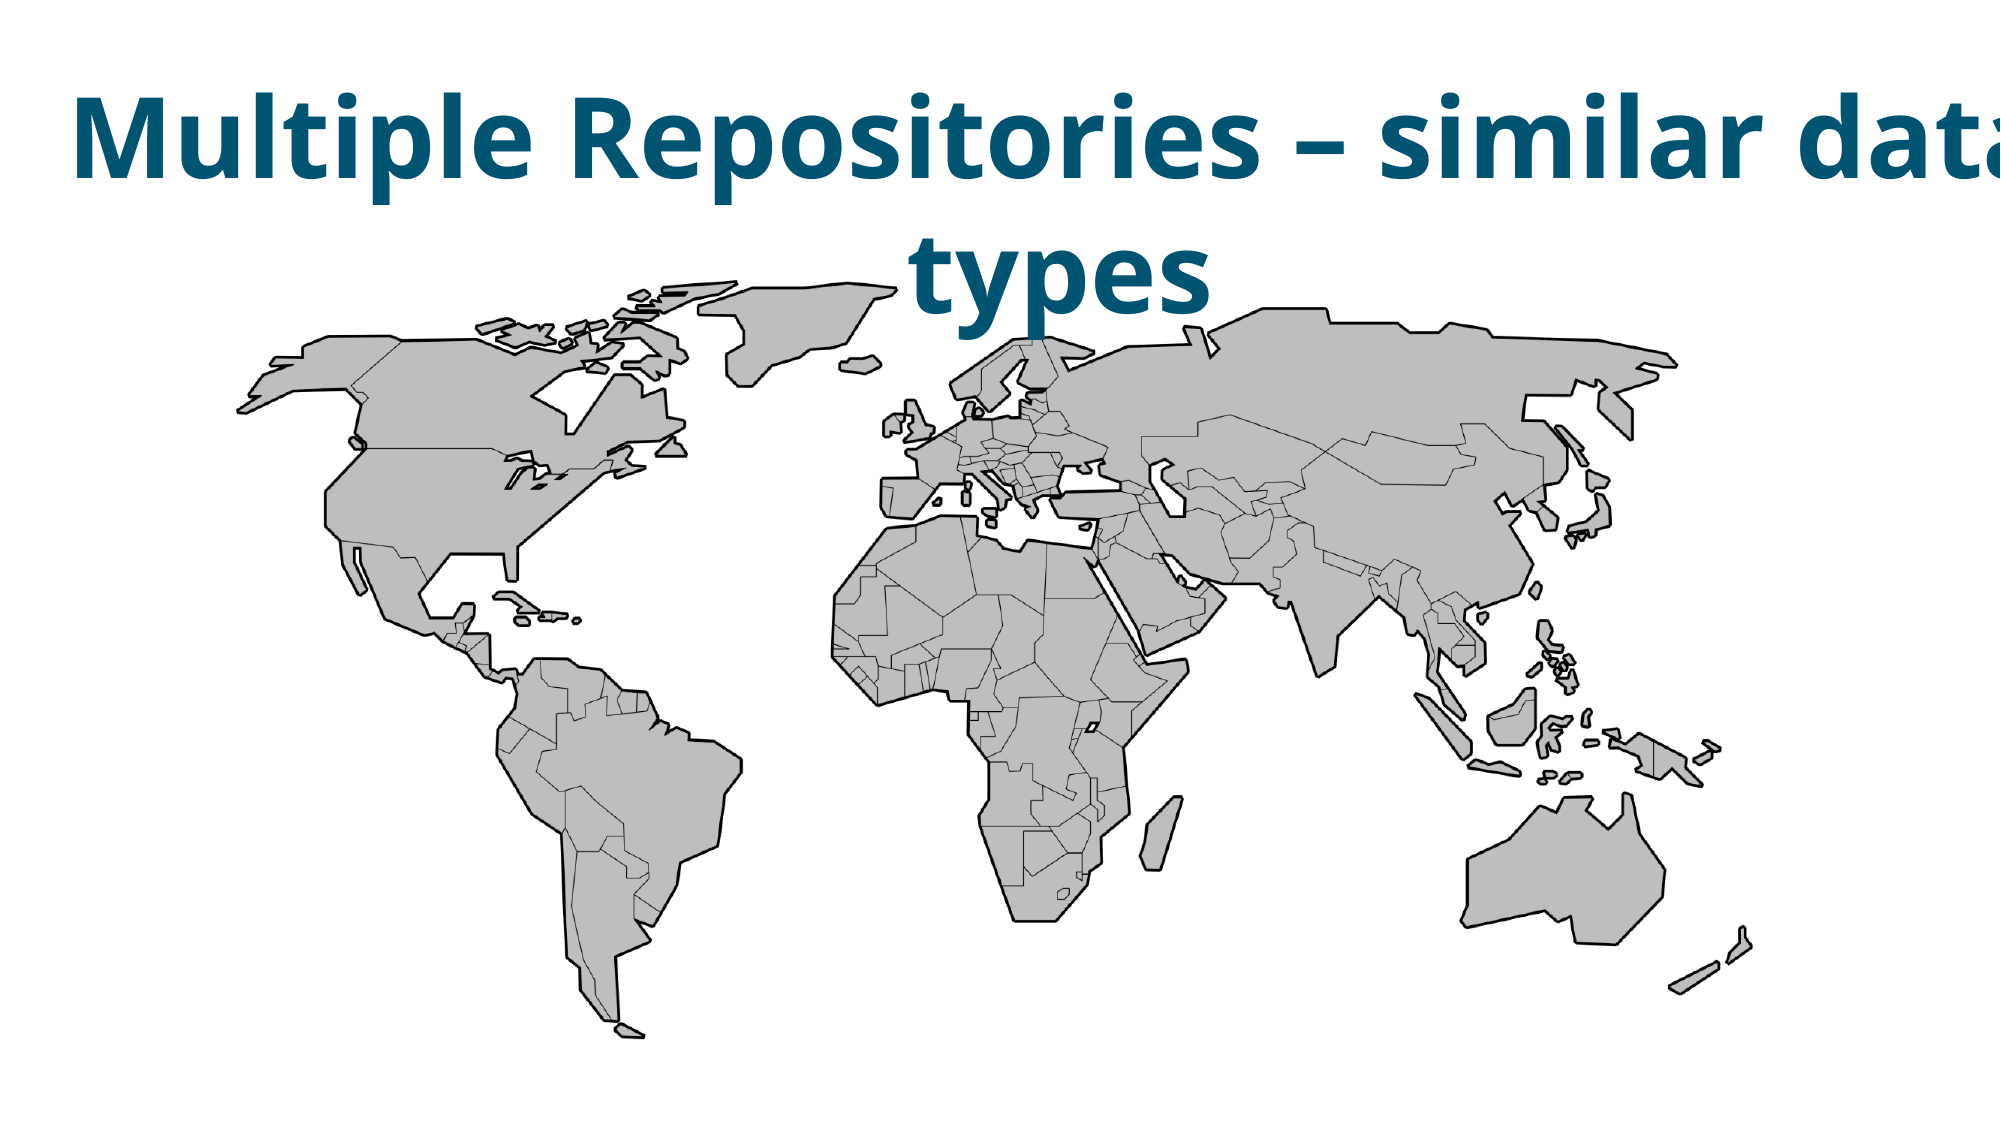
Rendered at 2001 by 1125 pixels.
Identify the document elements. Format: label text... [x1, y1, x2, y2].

text_box Multiple Repositories – similar data types [1, 59, 2000, 220]
picture [182, 244, 1772, 1100]
